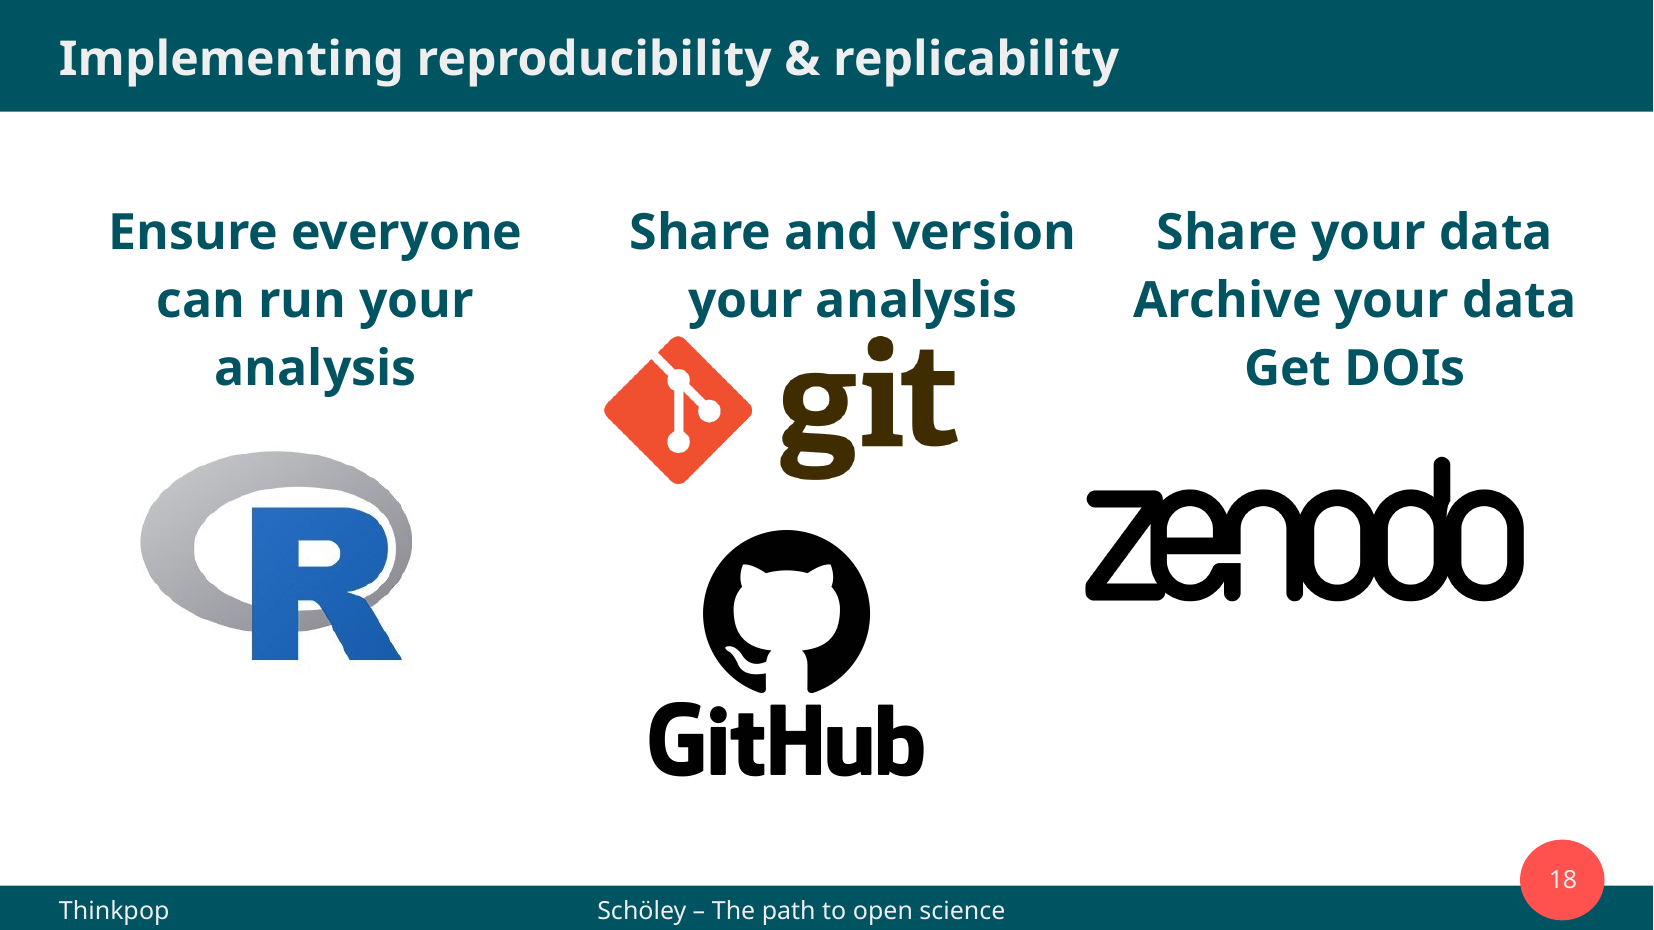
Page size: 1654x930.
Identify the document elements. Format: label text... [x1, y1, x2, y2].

title Implementing reproducibility & replicability [58, 0, 1594, 117]
text_box Share and version your analysis [605, 188, 1101, 321]
text_box Share your data Archive your data Get DOIs [1107, 188, 1603, 380]
text_box Ensure everyone can run your analysis [68, 188, 564, 380]
picture [561, 403, 1645, 780]
picture [45, 407, 505, 702]
picture [604, 336, 958, 484]
